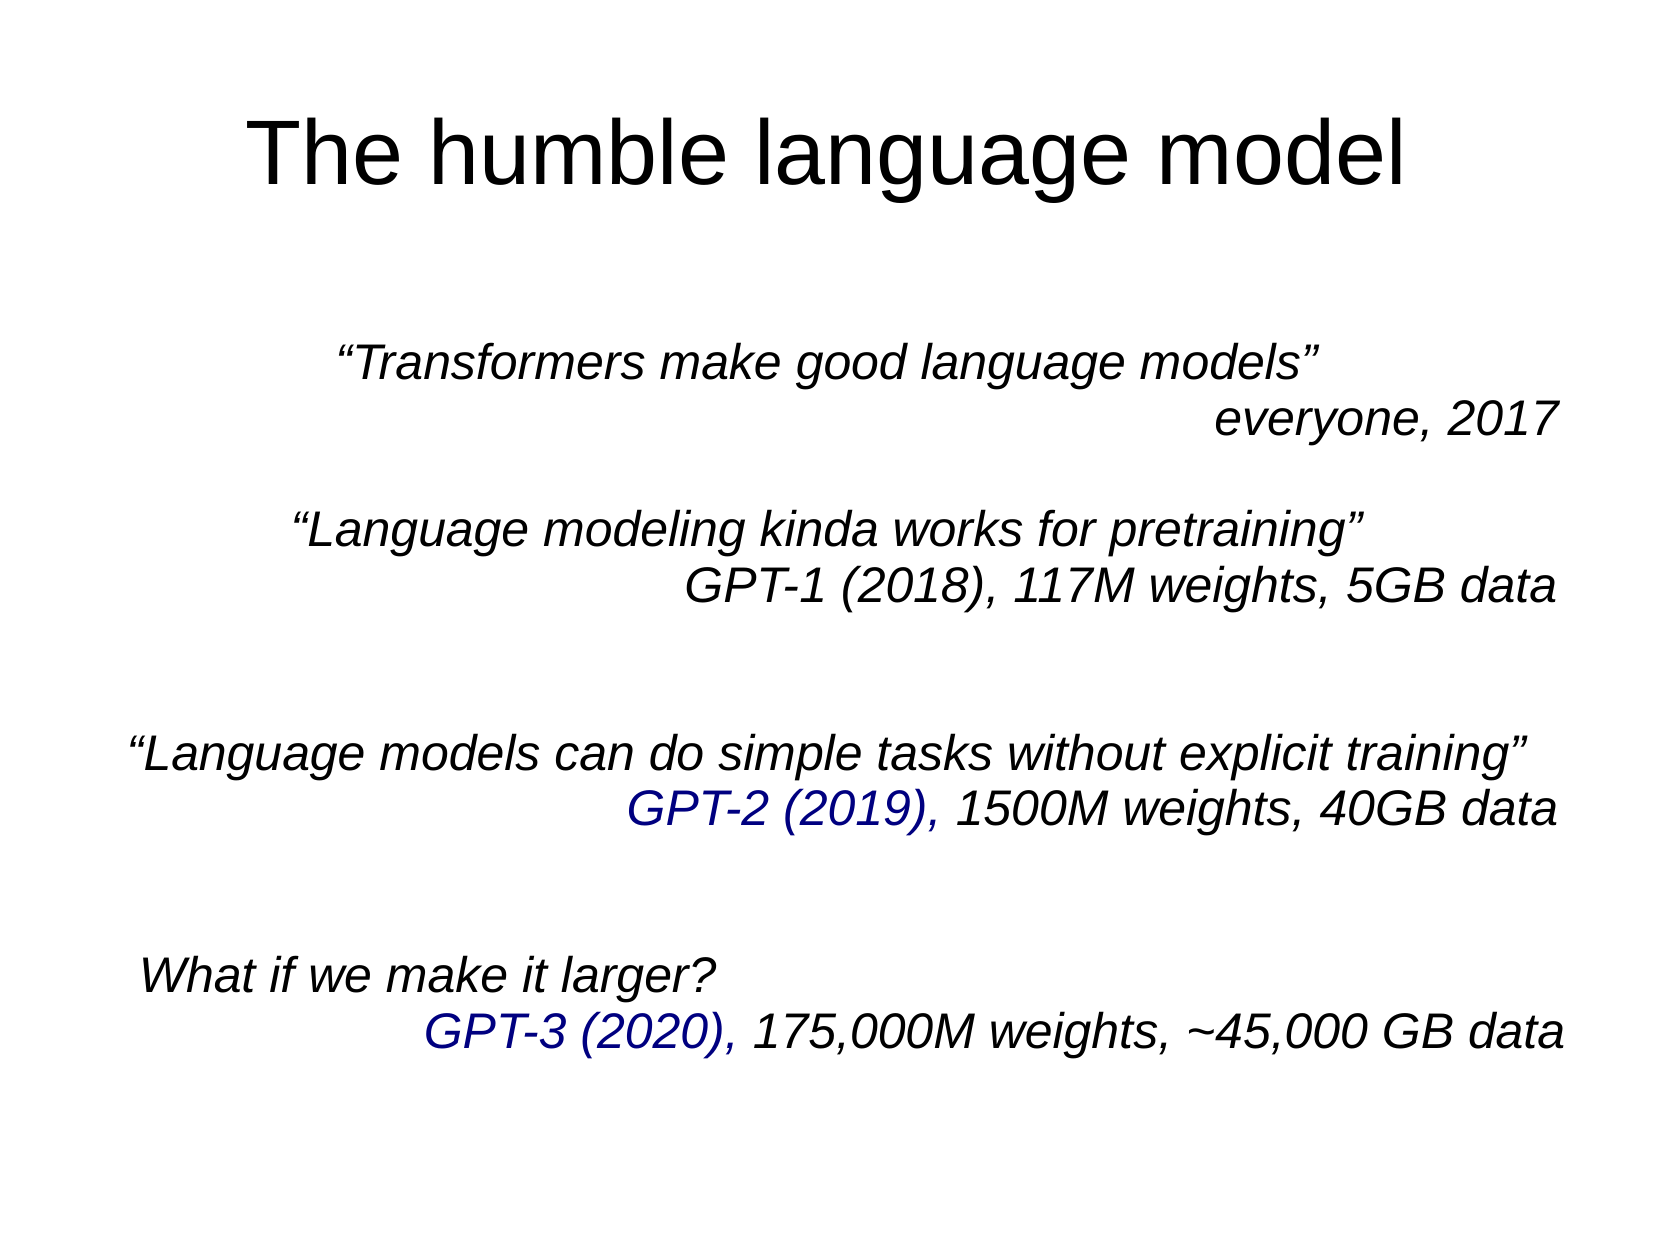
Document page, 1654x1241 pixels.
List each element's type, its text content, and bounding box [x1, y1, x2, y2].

subtitle “Transformers make good language models” everyone, 2017 “Language modeling kinda works for pretraining” GPT-1 (2018), 117M weights, 5GB data “Language models can do simple tasks without explicit training” GPT-2 (2019), 1500M weights, 40GB data What if we make it larger? GPT-3 (2020), 175,000M weights, ~45,000 GB data [82, 290, 1571, 1216]
title The humble language model [82, 49, 1571, 257]
